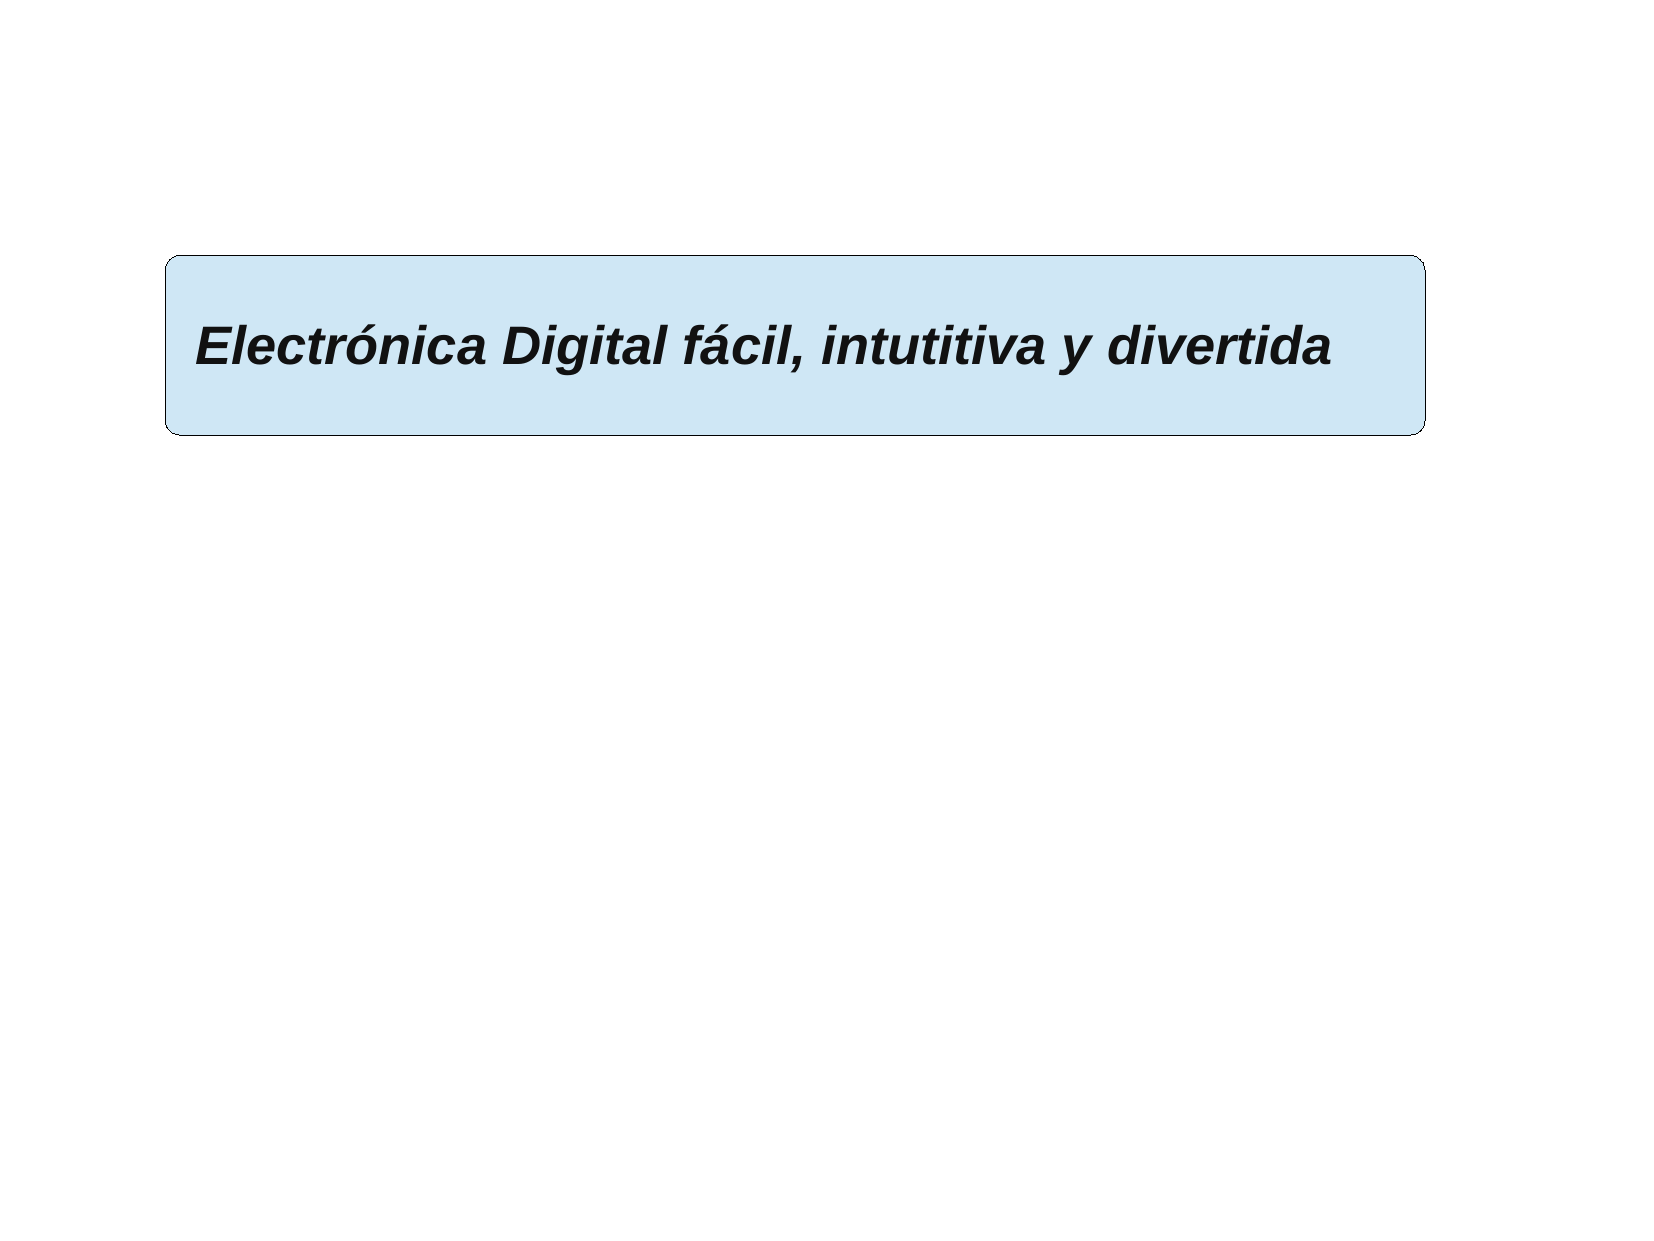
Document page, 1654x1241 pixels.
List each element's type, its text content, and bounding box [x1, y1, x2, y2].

text_box Electrónica Digital fácil, intutitiva y divertida [195, 285, 1396, 407]
text_box [165, 255, 1426, 436]
